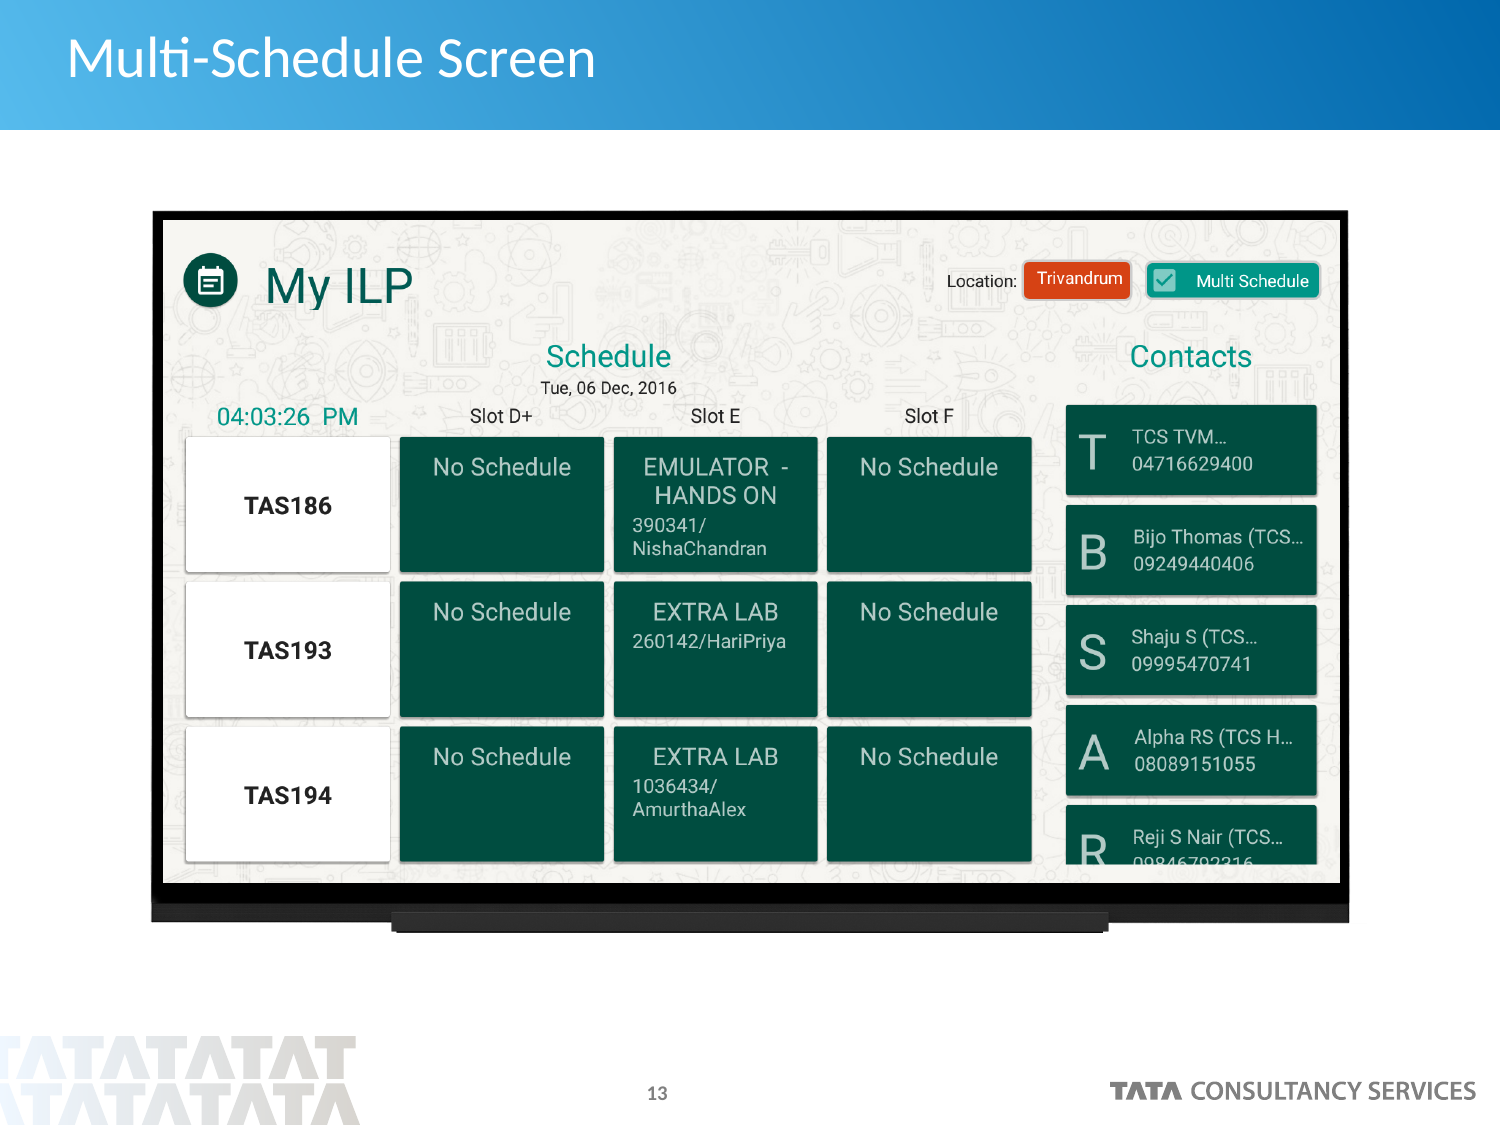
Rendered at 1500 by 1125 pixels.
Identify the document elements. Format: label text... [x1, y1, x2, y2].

picture [138, 210, 1367, 954]
title Multi-Schedule Screen [66, 9, 1463, 116]
